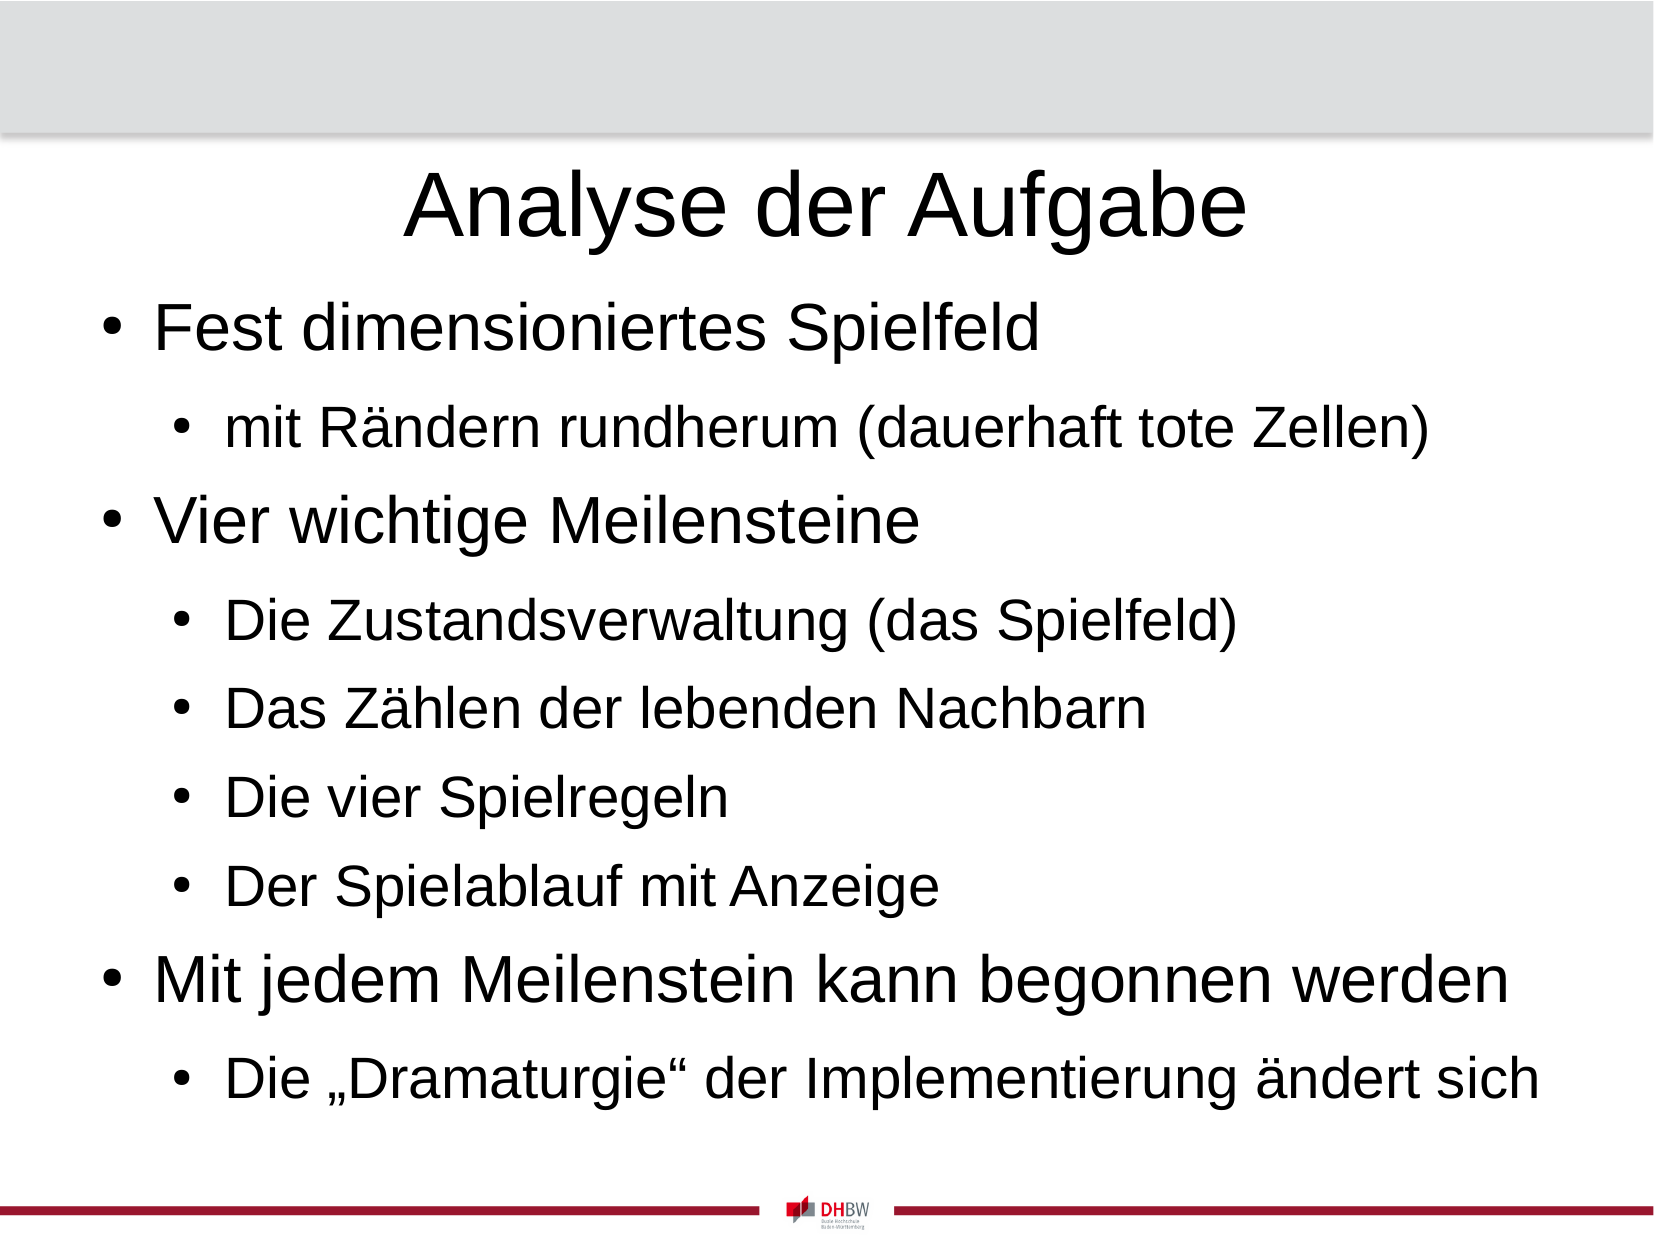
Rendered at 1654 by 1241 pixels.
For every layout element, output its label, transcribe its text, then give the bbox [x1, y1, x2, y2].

picture [0, 1, 1654, 1237]
title Analyse der Aufgabe [82, 49, 1571, 257]
list Fest dimensioniertes Spielfeld mit Rändern rundherum (dauerhaft tote Zellen) Vier wichtige Meilensteine Die Zustandsverwaltung (das Spielfeld) Das Zählen der lebenden Nachbarn Die vier Spielregeln Der Spielablauf mit Anzeige Mit jedem Meilenstein kann begonnen werden Die „Dramaturgie“ der Implementierung ändert sich [82, 290, 1571, 1199]
